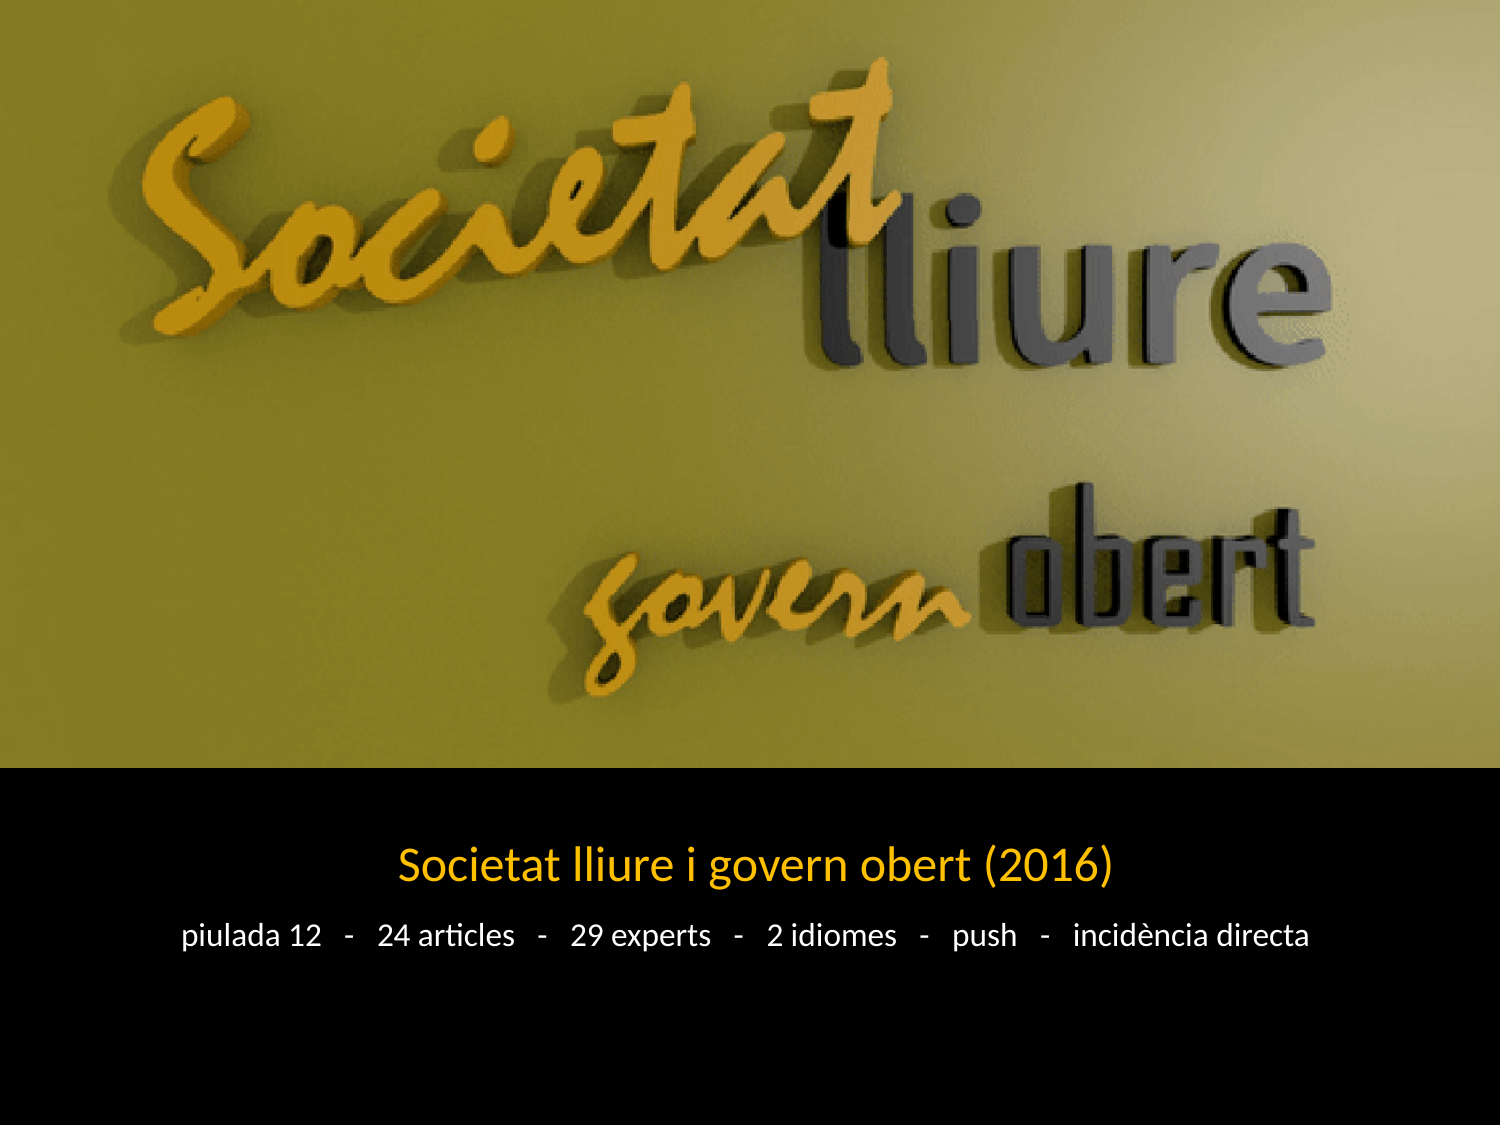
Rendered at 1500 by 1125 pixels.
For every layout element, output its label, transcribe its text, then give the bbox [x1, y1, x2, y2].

text_box Societat lliure i govern obert (2016) [383, 824, 1130, 900]
text_box piulada 12 - 24 articles - 29 experts - 2 idiomes - push - incidència directa [0, 913, 1500, 981]
picture [0, 0, 1500, 768]
